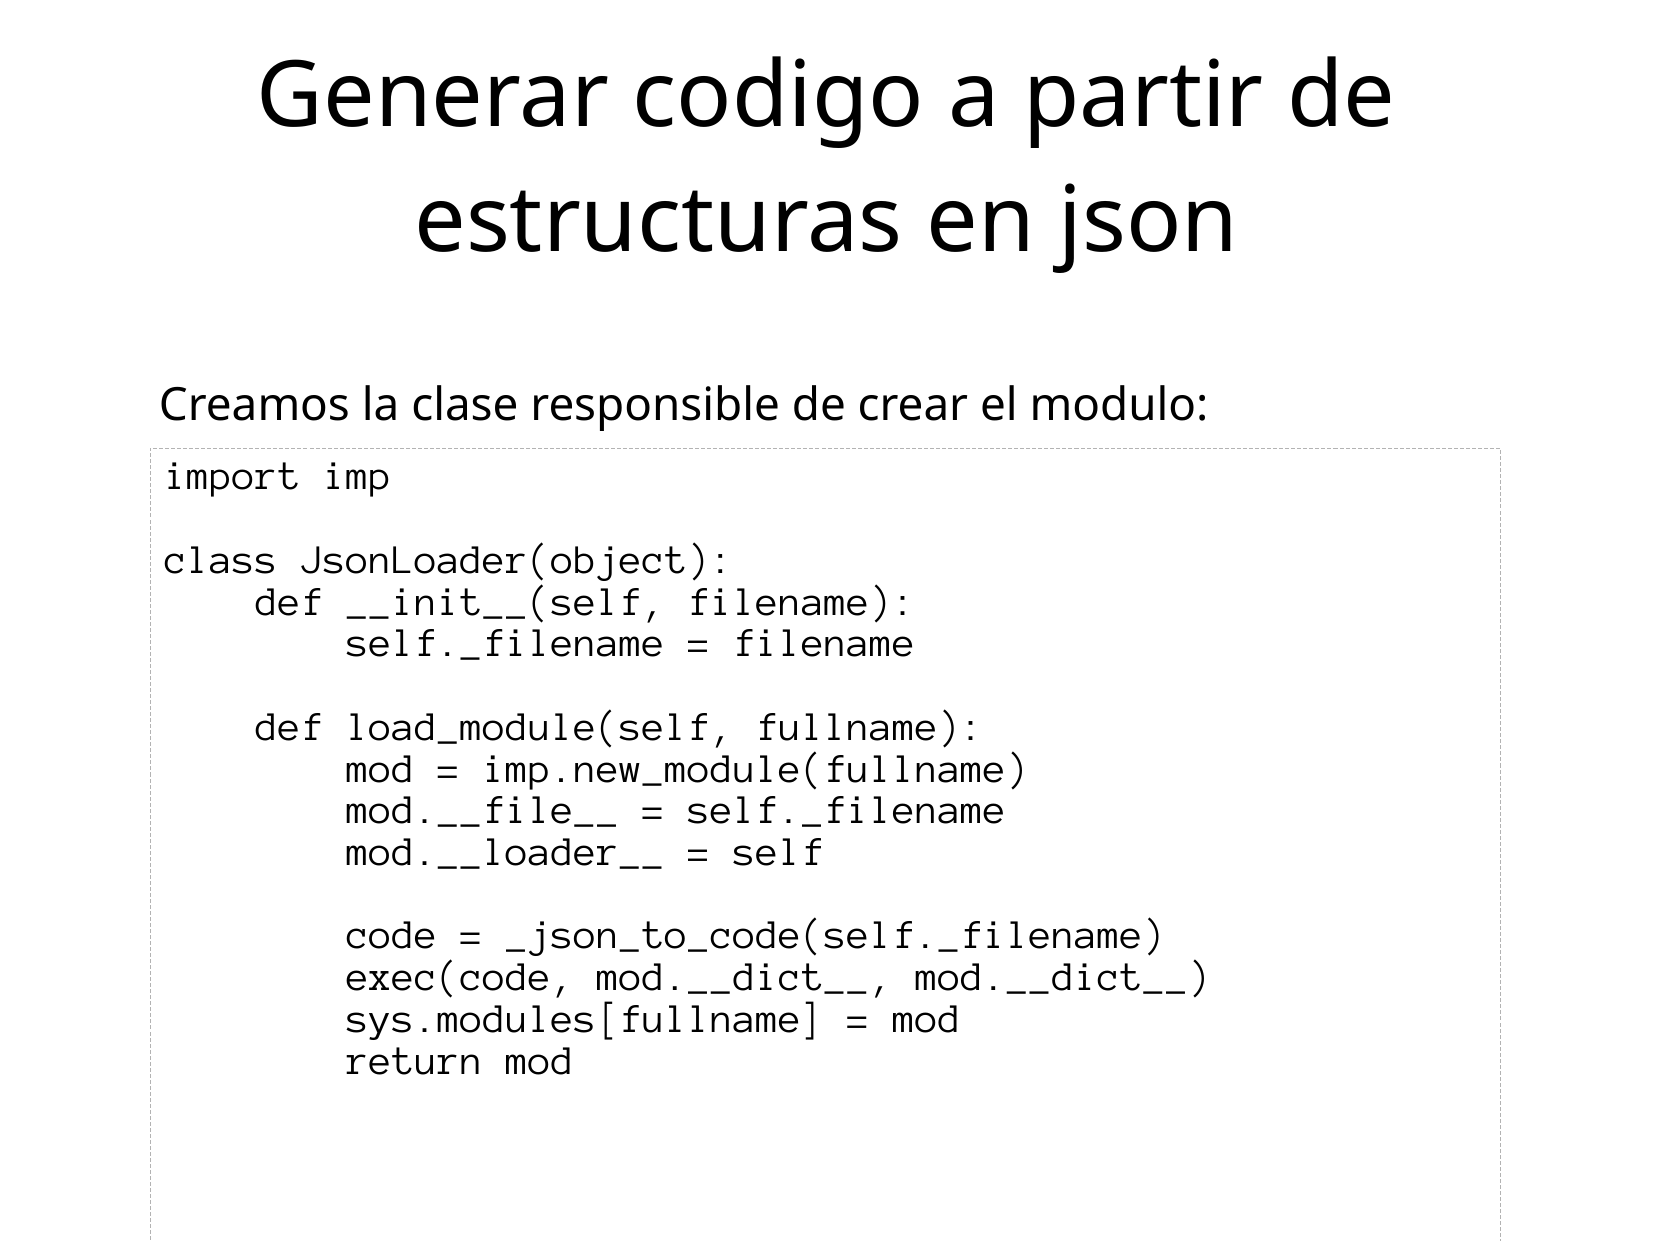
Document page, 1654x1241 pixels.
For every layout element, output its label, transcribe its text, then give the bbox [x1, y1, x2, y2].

text_box Creamos la clase responsible de crear el modulo: [144, 364, 1516, 434]
title Generar codigo a partir de estructuras en json [82, 45, 1571, 261]
text_box import imp class JsonLoader(object): def __init__(self, filename): self._filename = filename def load_module(self, fullname): mod = imp.new_module(fullname) mod.__file__ = self._filename mod.__loader__ = self code = _json_to_code(self._filename) exec(code, mod.__dict__, mod.__dict__) sys.modules[fullname] = mod return mod [150, 448, 1501, 1090]
